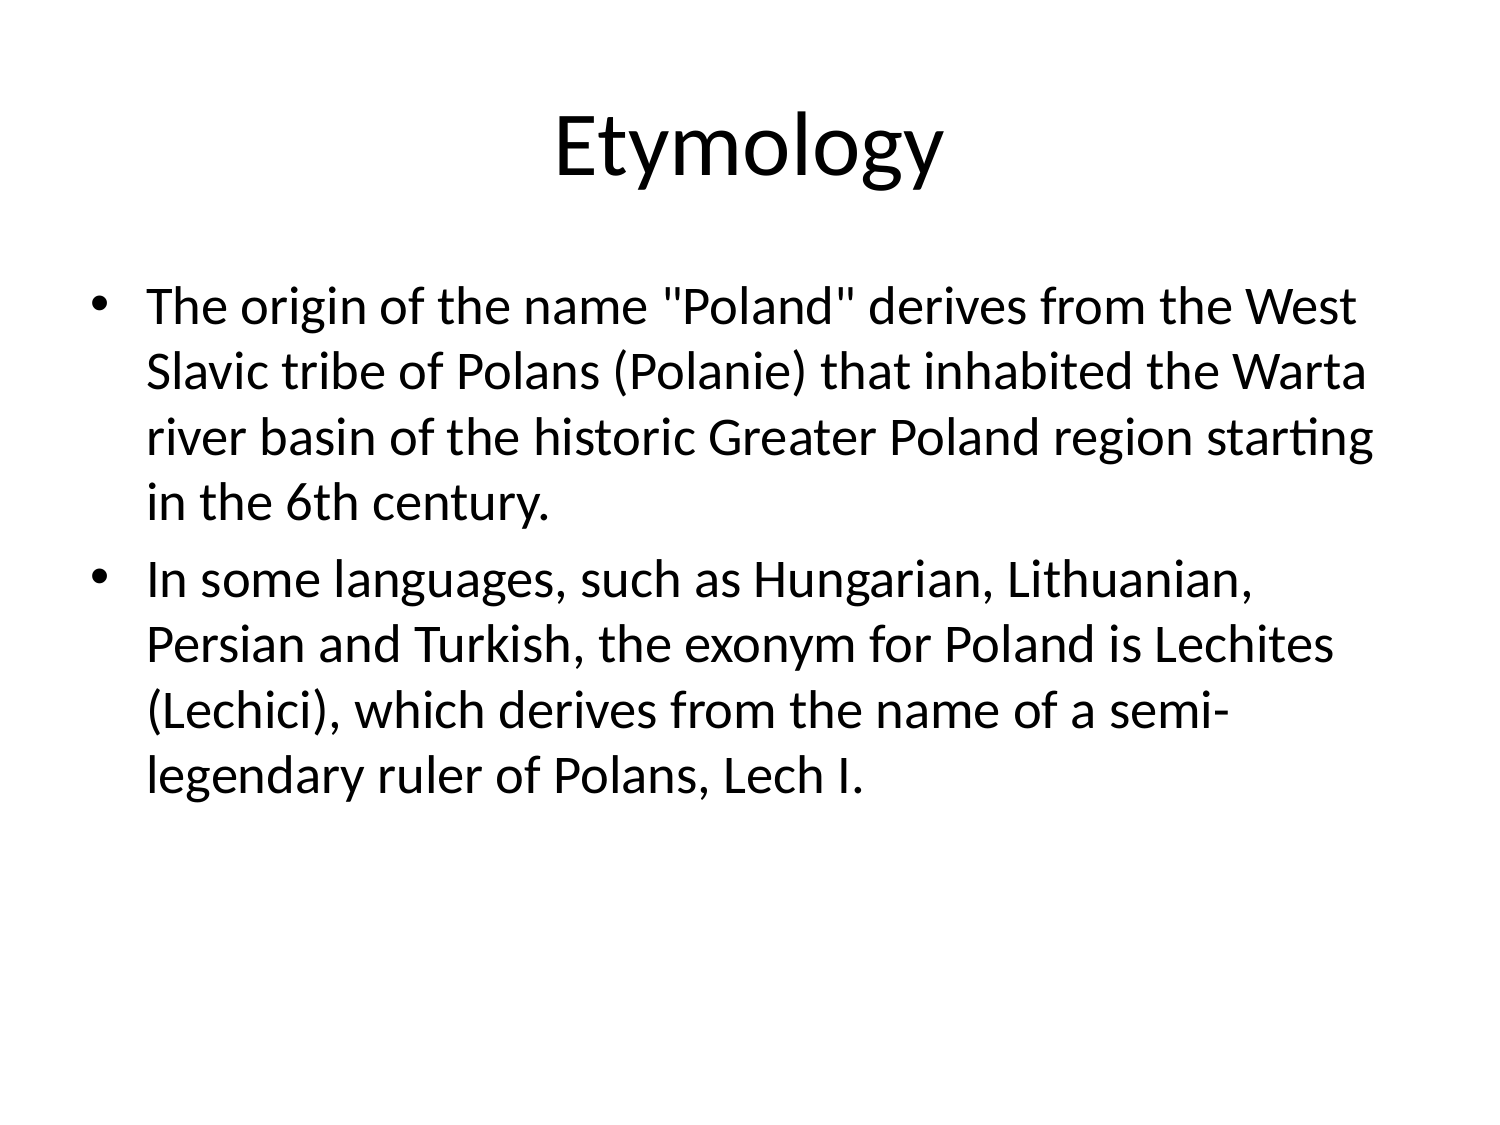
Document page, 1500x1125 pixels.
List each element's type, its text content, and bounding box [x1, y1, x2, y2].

title Etymology [75, 45, 1425, 233]
list The origin of the name "Poland" derives from the West Slavic tribe of Polans (Polanie) that inhabited the Warta river basin of the historic Greater Poland region starting in the 6th century. In some languages, such as Hungarian, Lithuanian, Persian and Turkish, the exonym for Poland is Lechites (Lechici), which derives from the name of a semi-legendary ruler of Polans, Lech I. [75, 262, 1425, 1005]
